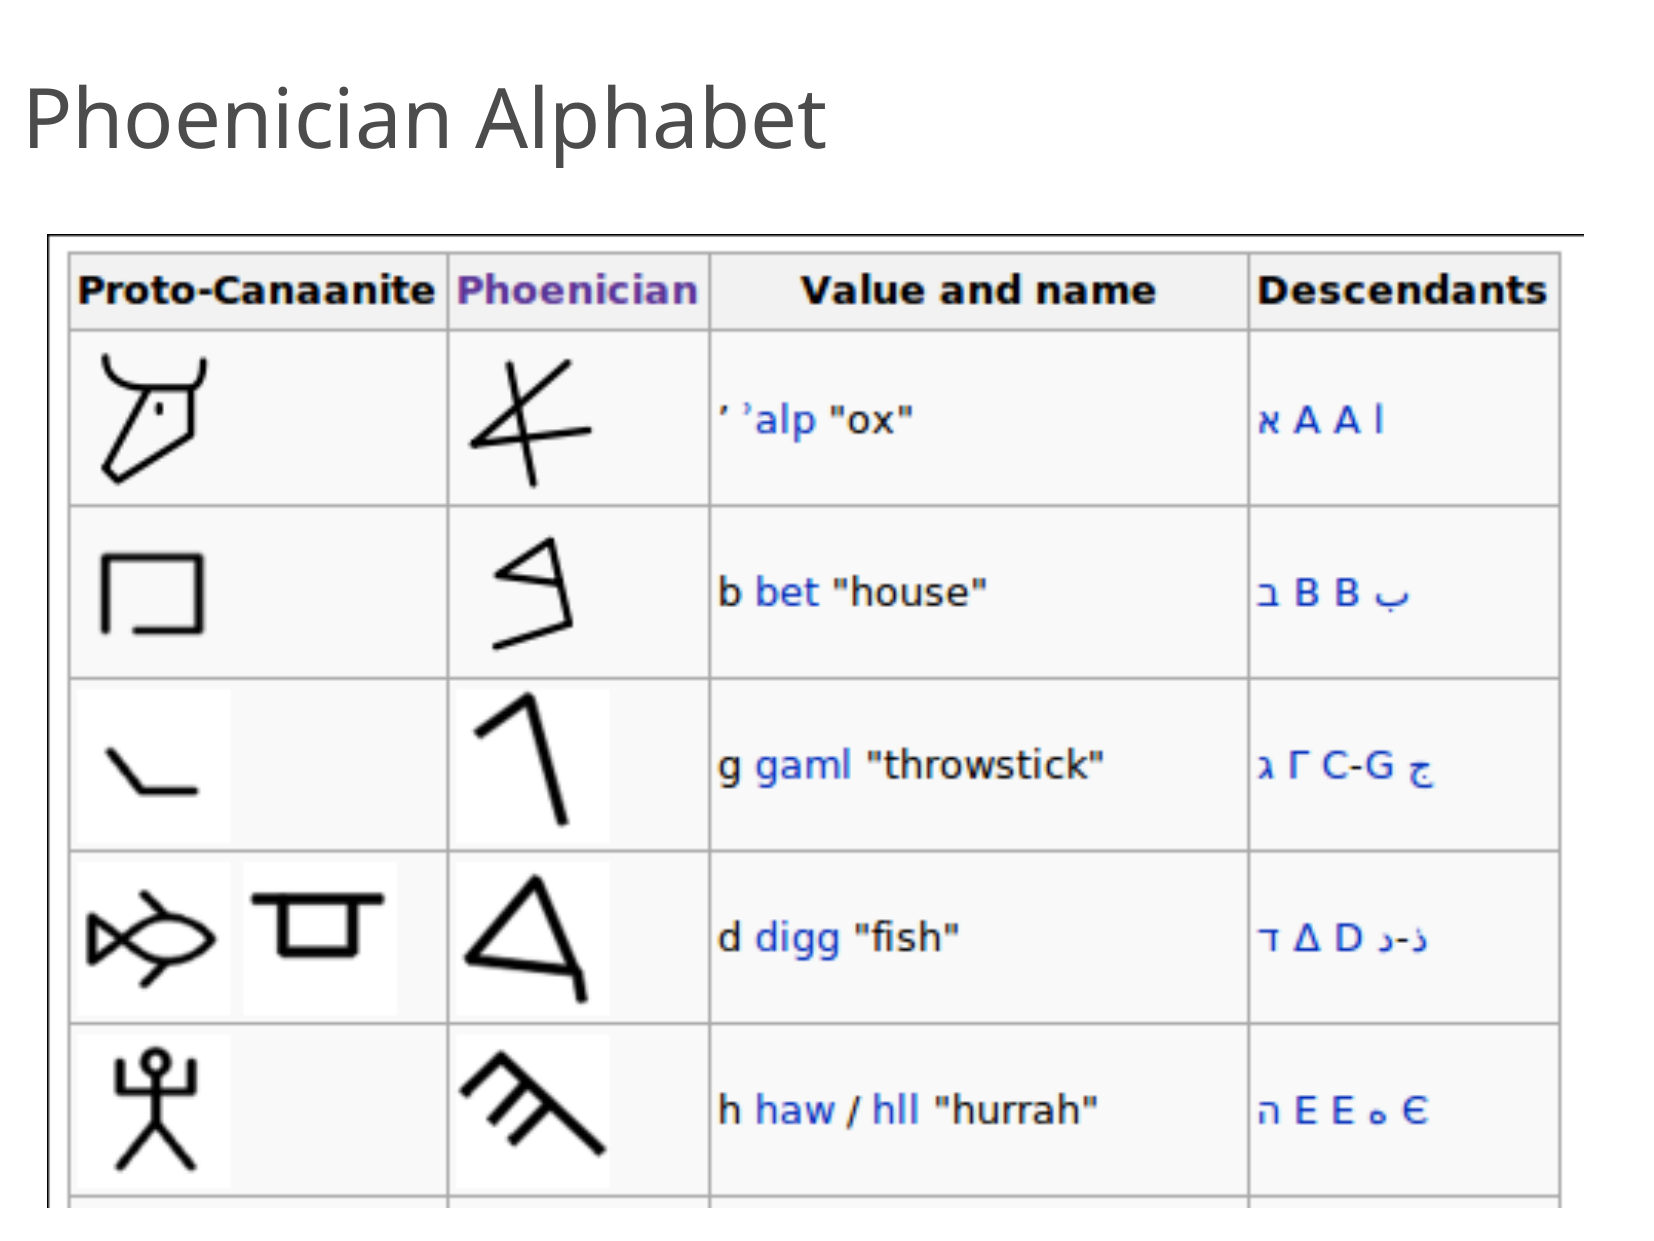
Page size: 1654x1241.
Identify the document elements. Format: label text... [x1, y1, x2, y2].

picture [47, 234, 1584, 1208]
title Phoenician Alphabet [22, 19, 1654, 213]
